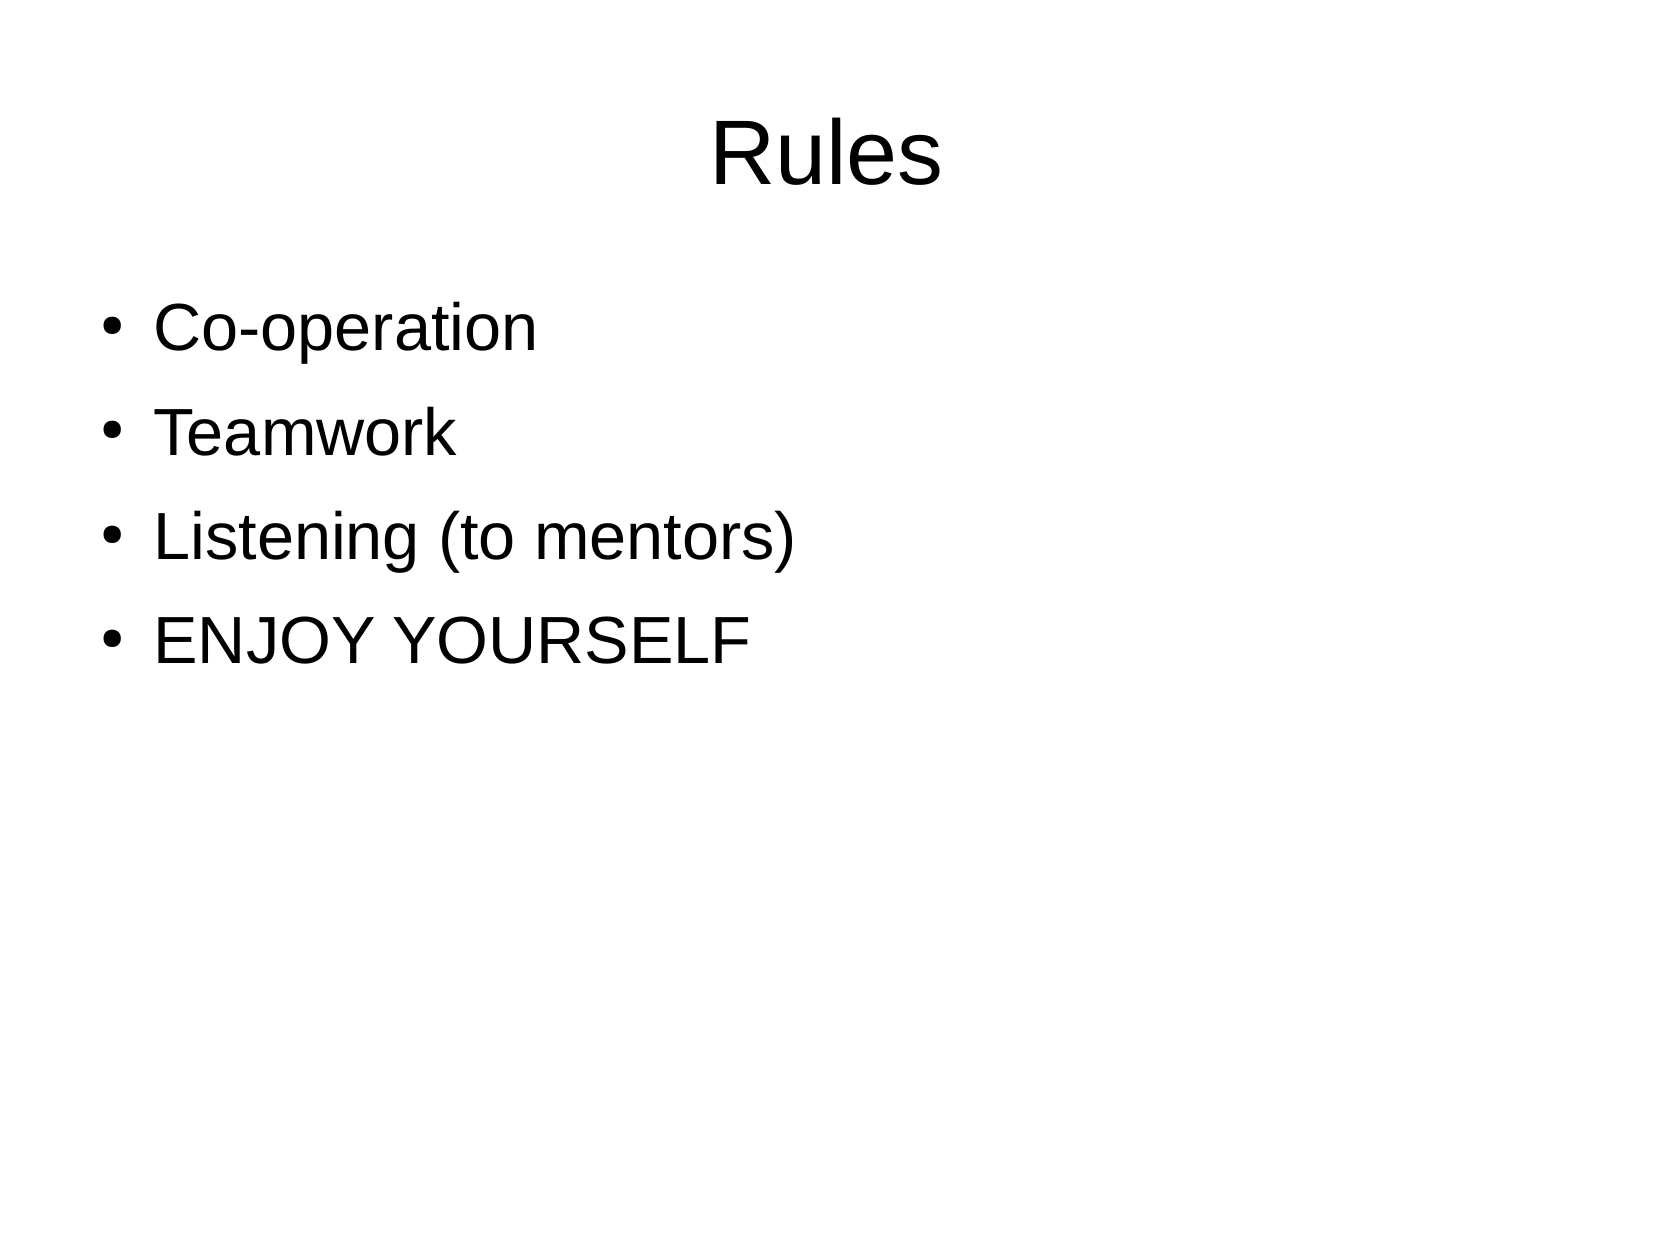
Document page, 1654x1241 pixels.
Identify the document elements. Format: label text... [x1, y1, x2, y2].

list Co-operation Teamwork Listening (to mentors) ENJOY YOURSELF [82, 290, 1571, 1109]
title Rules [82, 49, 1571, 257]
